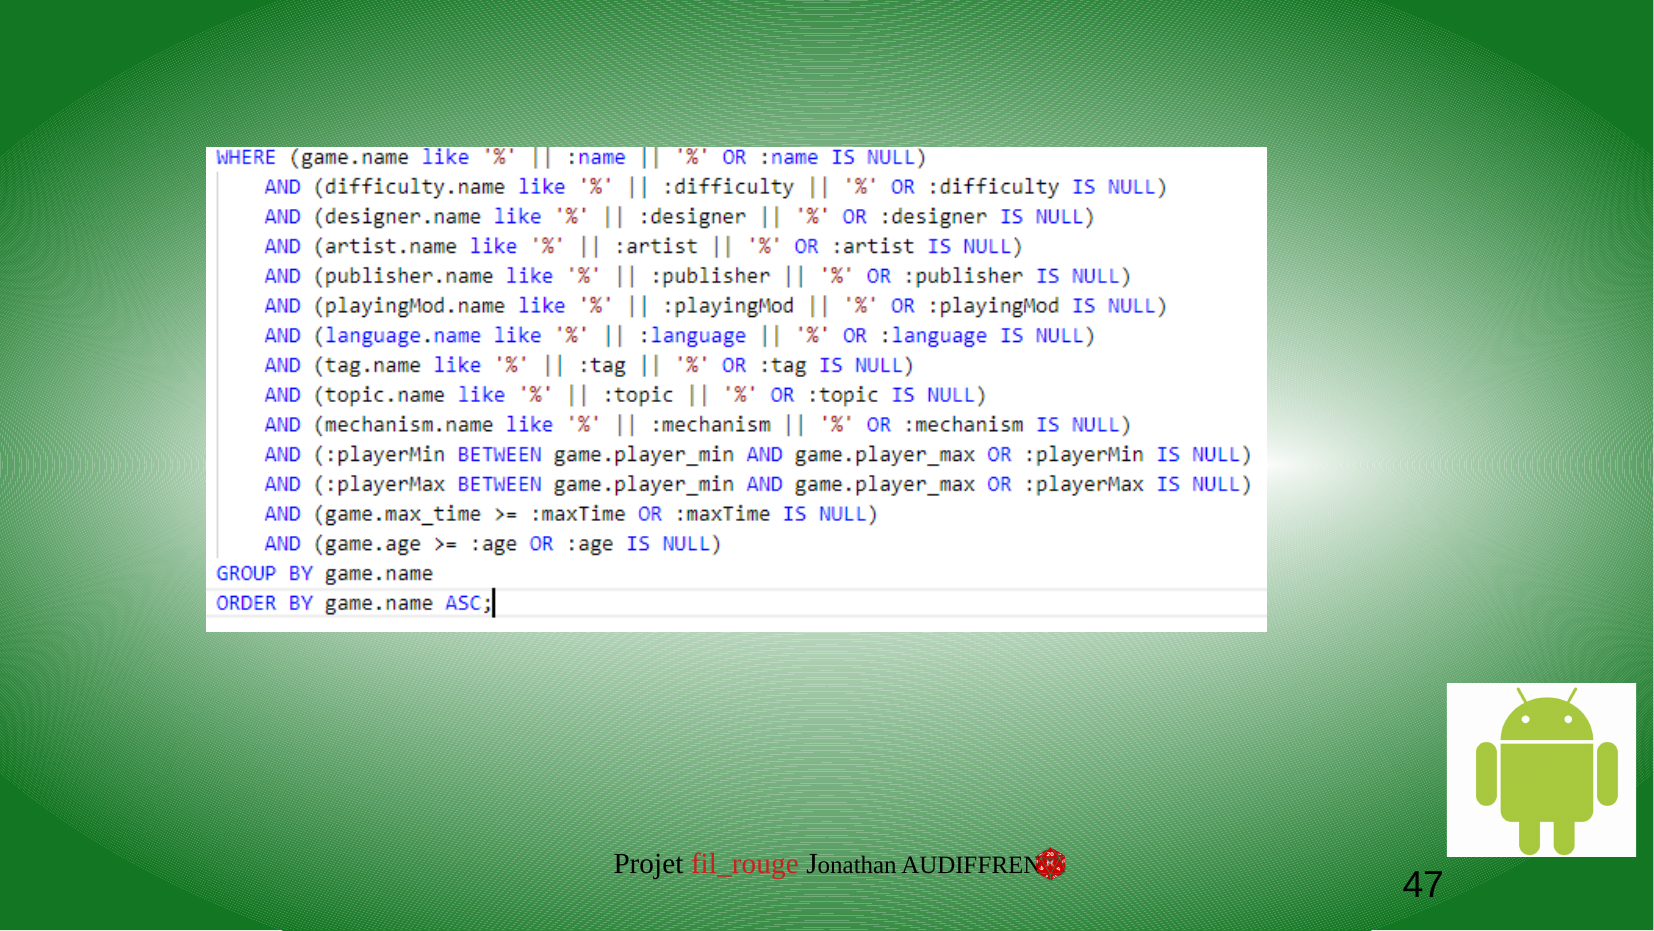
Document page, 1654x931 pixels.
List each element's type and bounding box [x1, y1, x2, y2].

picture [1033, 847, 1067, 881]
picture [206, 147, 1267, 633]
picture [1446, 683, 1637, 857]
